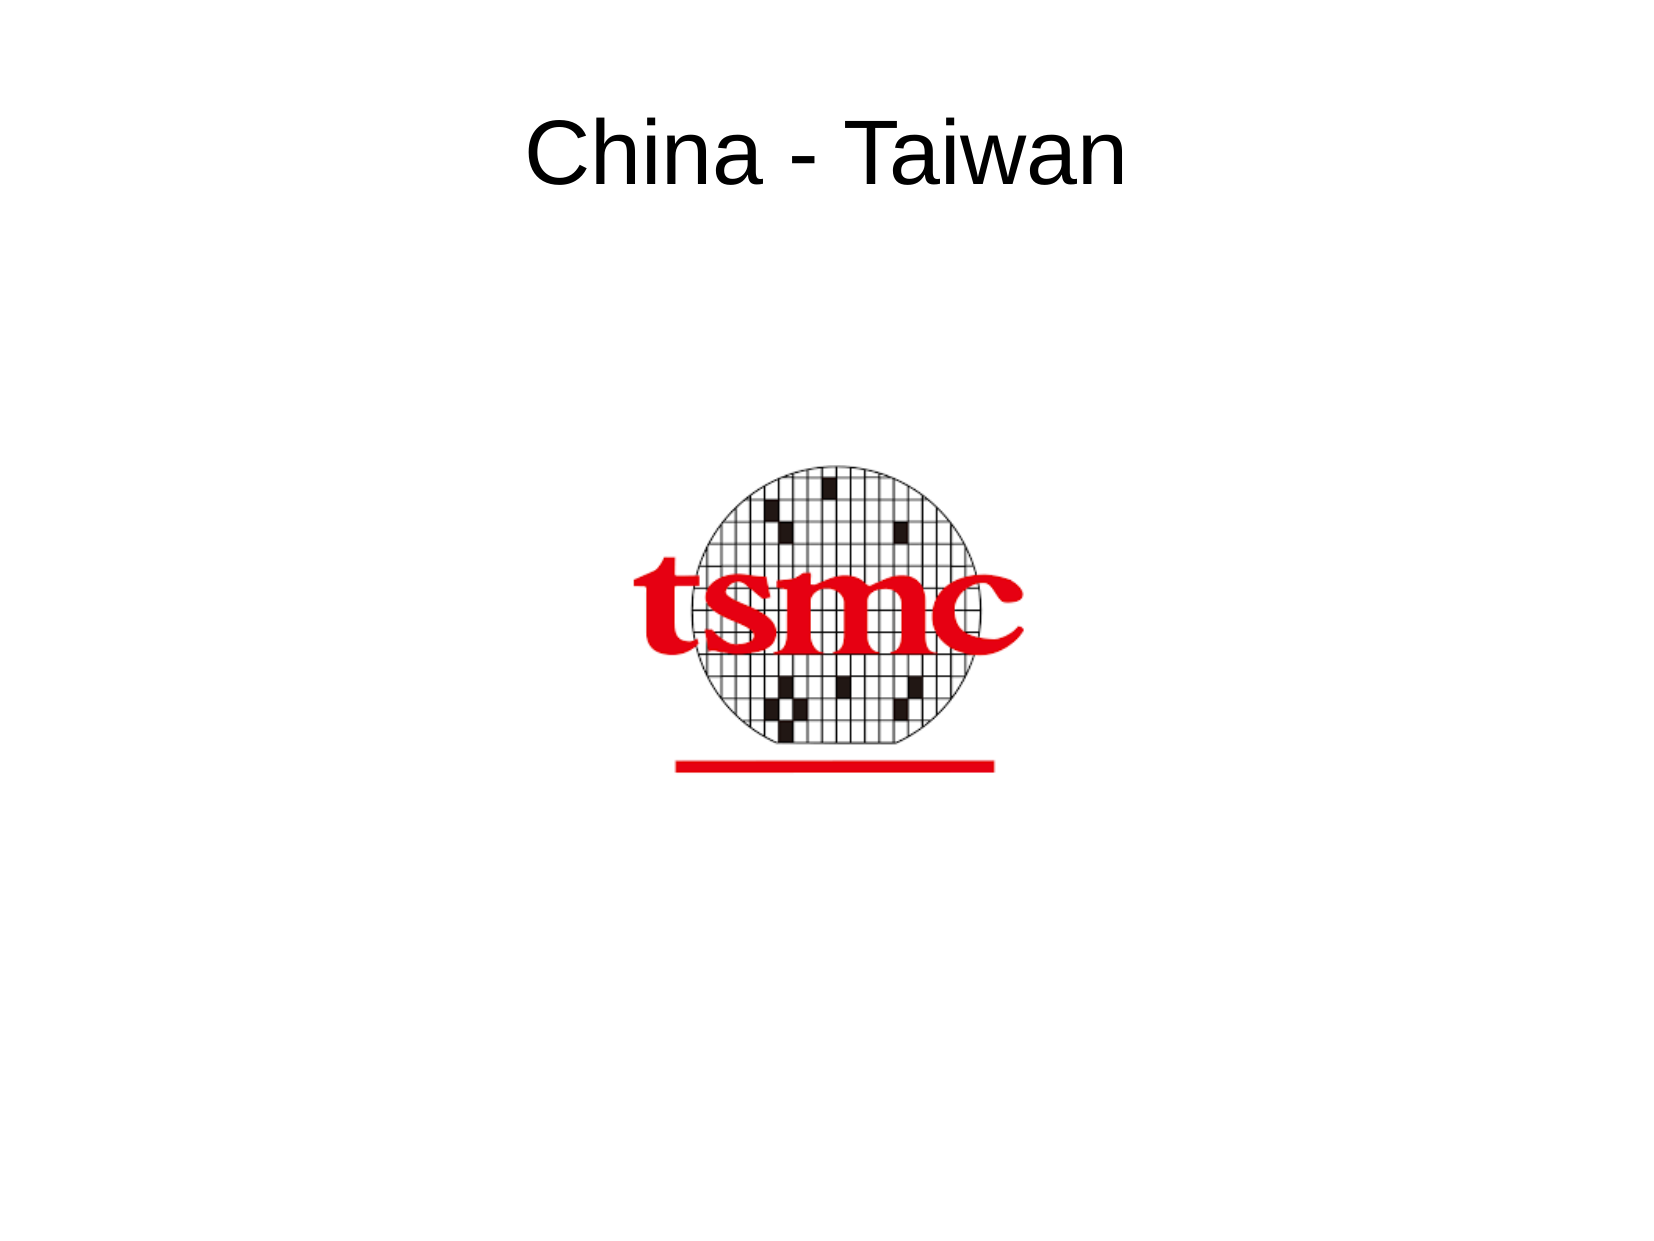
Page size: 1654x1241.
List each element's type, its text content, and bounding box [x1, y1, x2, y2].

title China - Taiwan [82, 49, 1571, 257]
picture [631, 464, 1027, 776]
